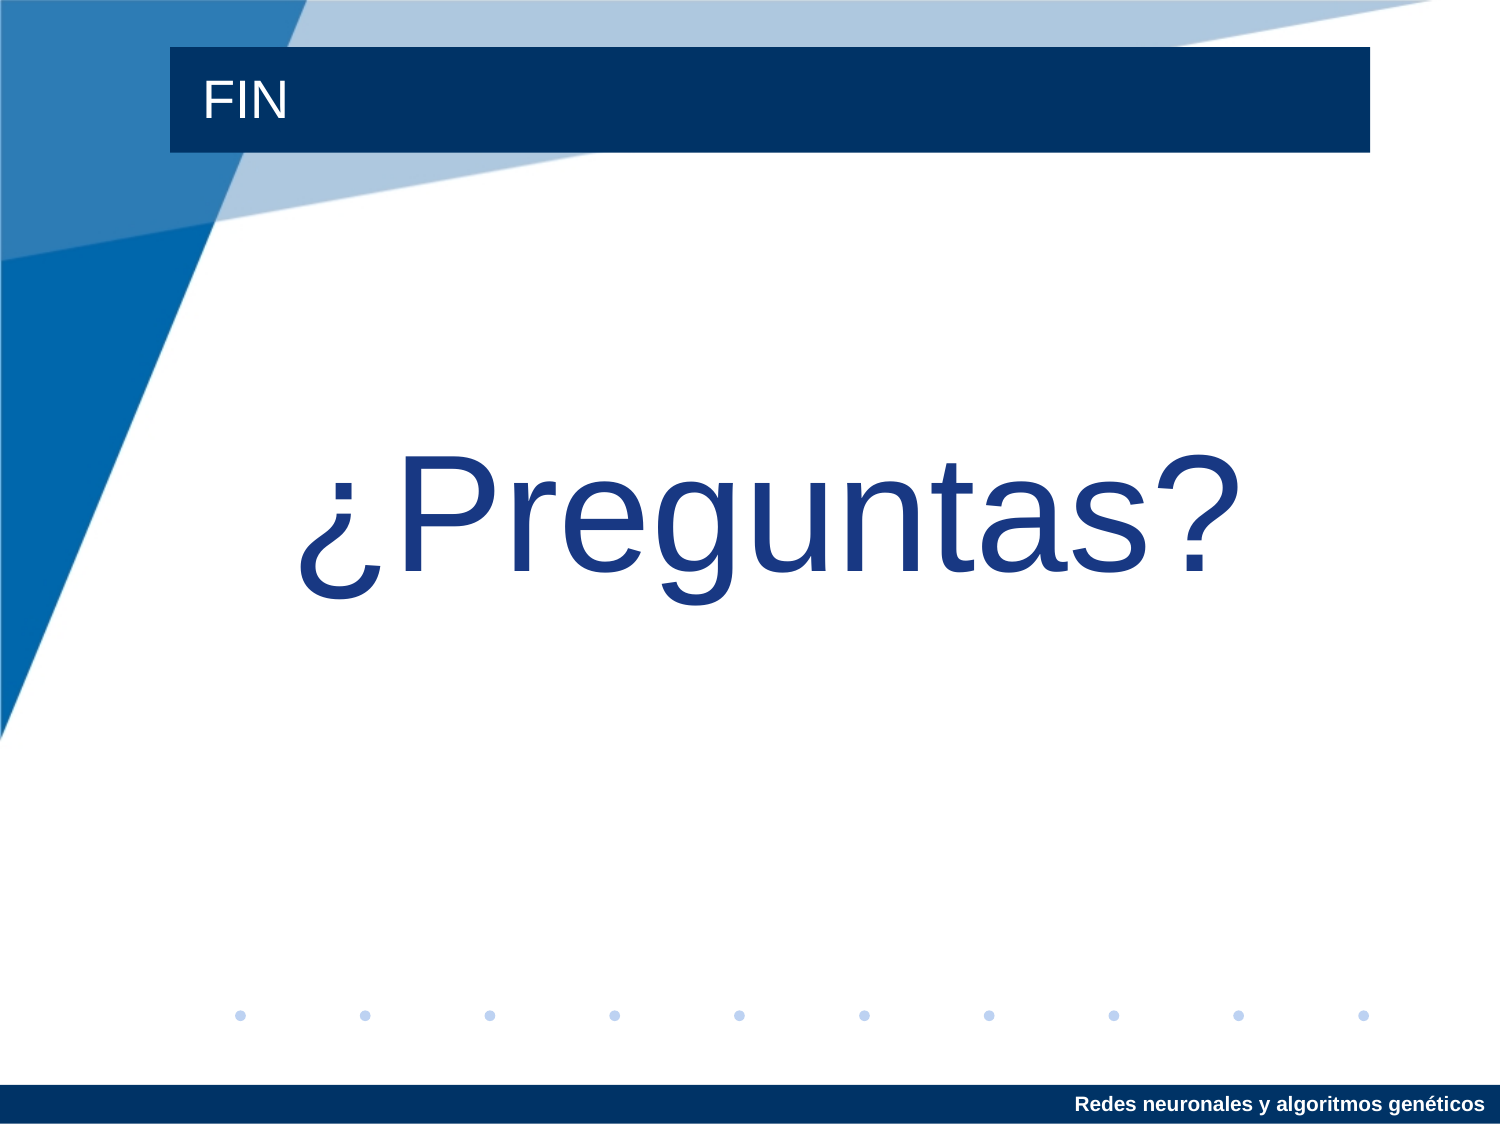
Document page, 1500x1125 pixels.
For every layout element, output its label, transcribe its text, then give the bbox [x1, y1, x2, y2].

text_box [295, 401, 1405, 778]
picture [0, 0, 1500, 842]
title FIN [170, 47, 1371, 153]
list [259, 271, 1435, 1125]
text_box ¿Preguntas? [224, 413, 1312, 851]
